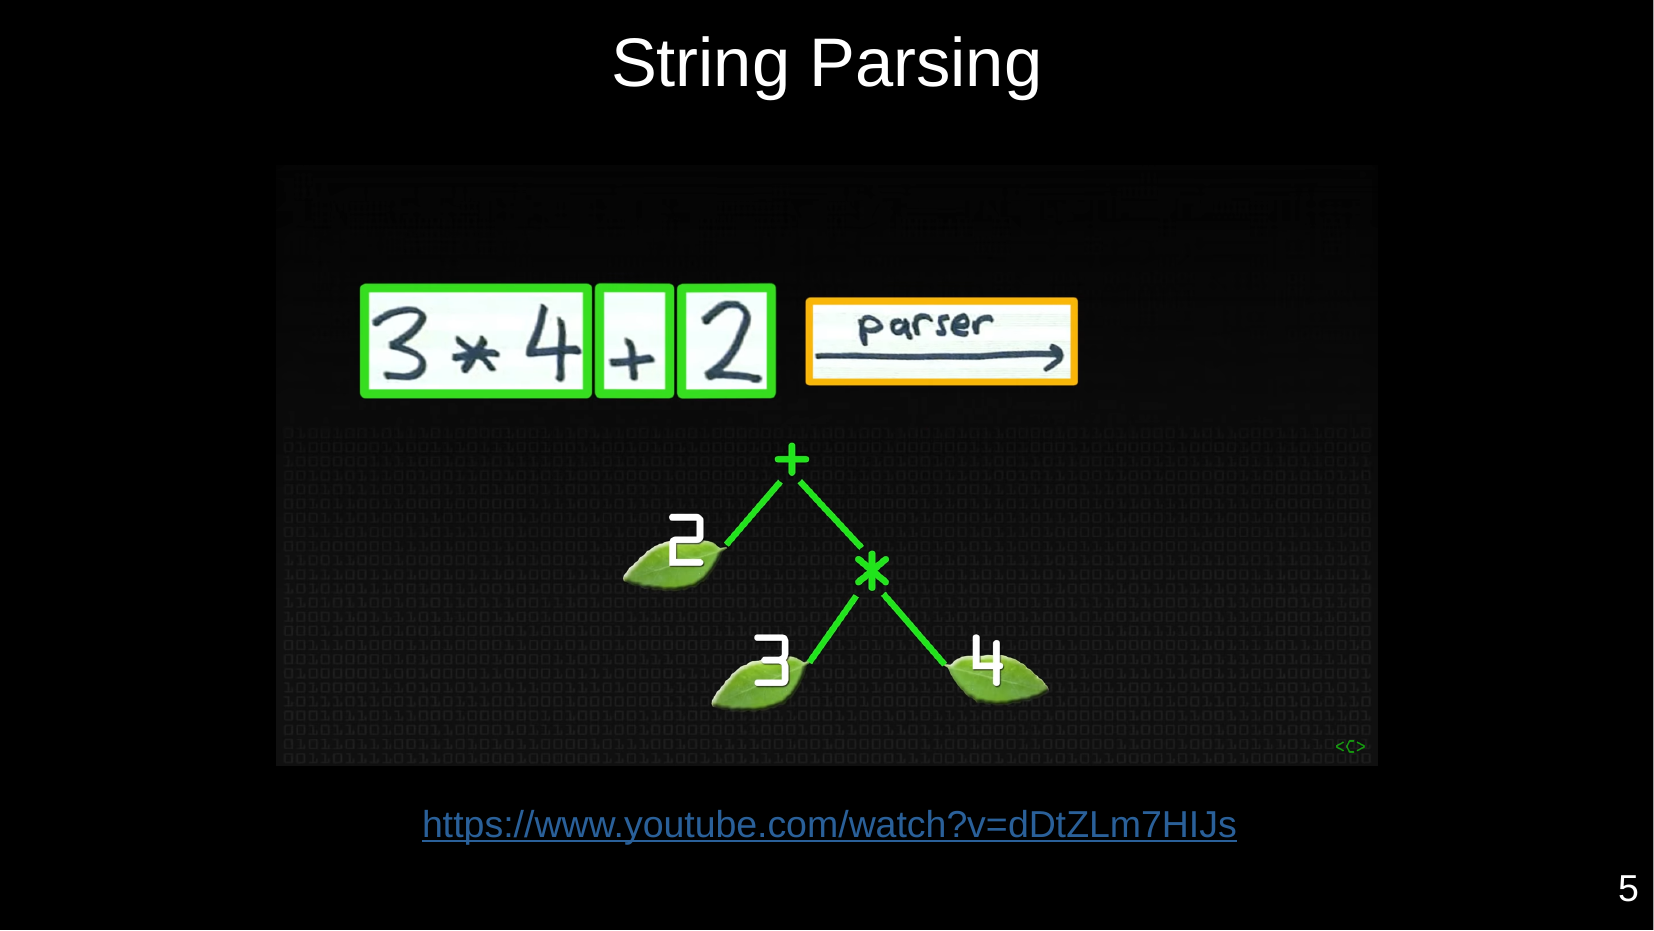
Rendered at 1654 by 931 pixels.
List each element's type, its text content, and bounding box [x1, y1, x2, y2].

text_box https://www.youtube.com/watch?v=dDtZLm7HIJs [407, 796, 1253, 854]
picture [276, 165, 1378, 766]
title String Parsing [82, 4, 1571, 121]
text_box <number> [1024, 860, 1654, 931]
